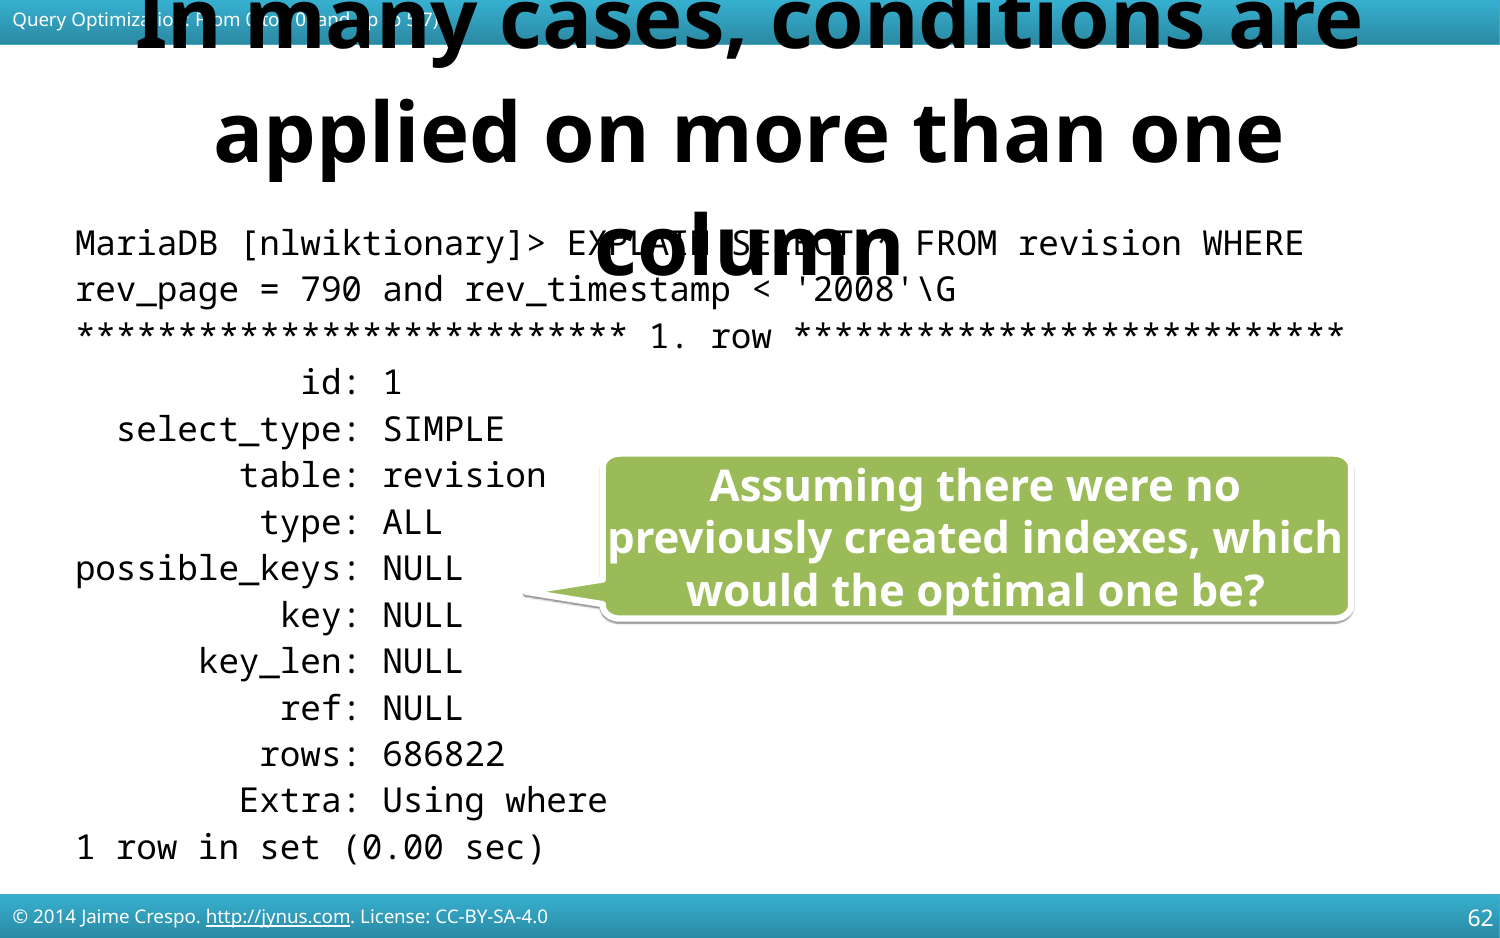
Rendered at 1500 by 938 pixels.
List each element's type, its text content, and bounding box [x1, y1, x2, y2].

list MariaDB [nlwiktionary]> EXPLAIN SELECT * FROM revision WHERE rev_page = 790 and rev_timestamp < '2008'\G *************************** 1. row *************************** id: 1 select_type: SIMPLE table: revision type: ALL possible_keys: NULL key: NULL key_len: NULL ref: NULL rows: 686822 Extra: Using where 1 row in set (0.00 sec) [75, 218, 1425, 876]
title In many cases, conditions are applied on more than one column [75, 36, 1425, 218]
text_box Assuming there were no previously created indexes, which would the optimal one be? [525, 453, 1352, 619]
